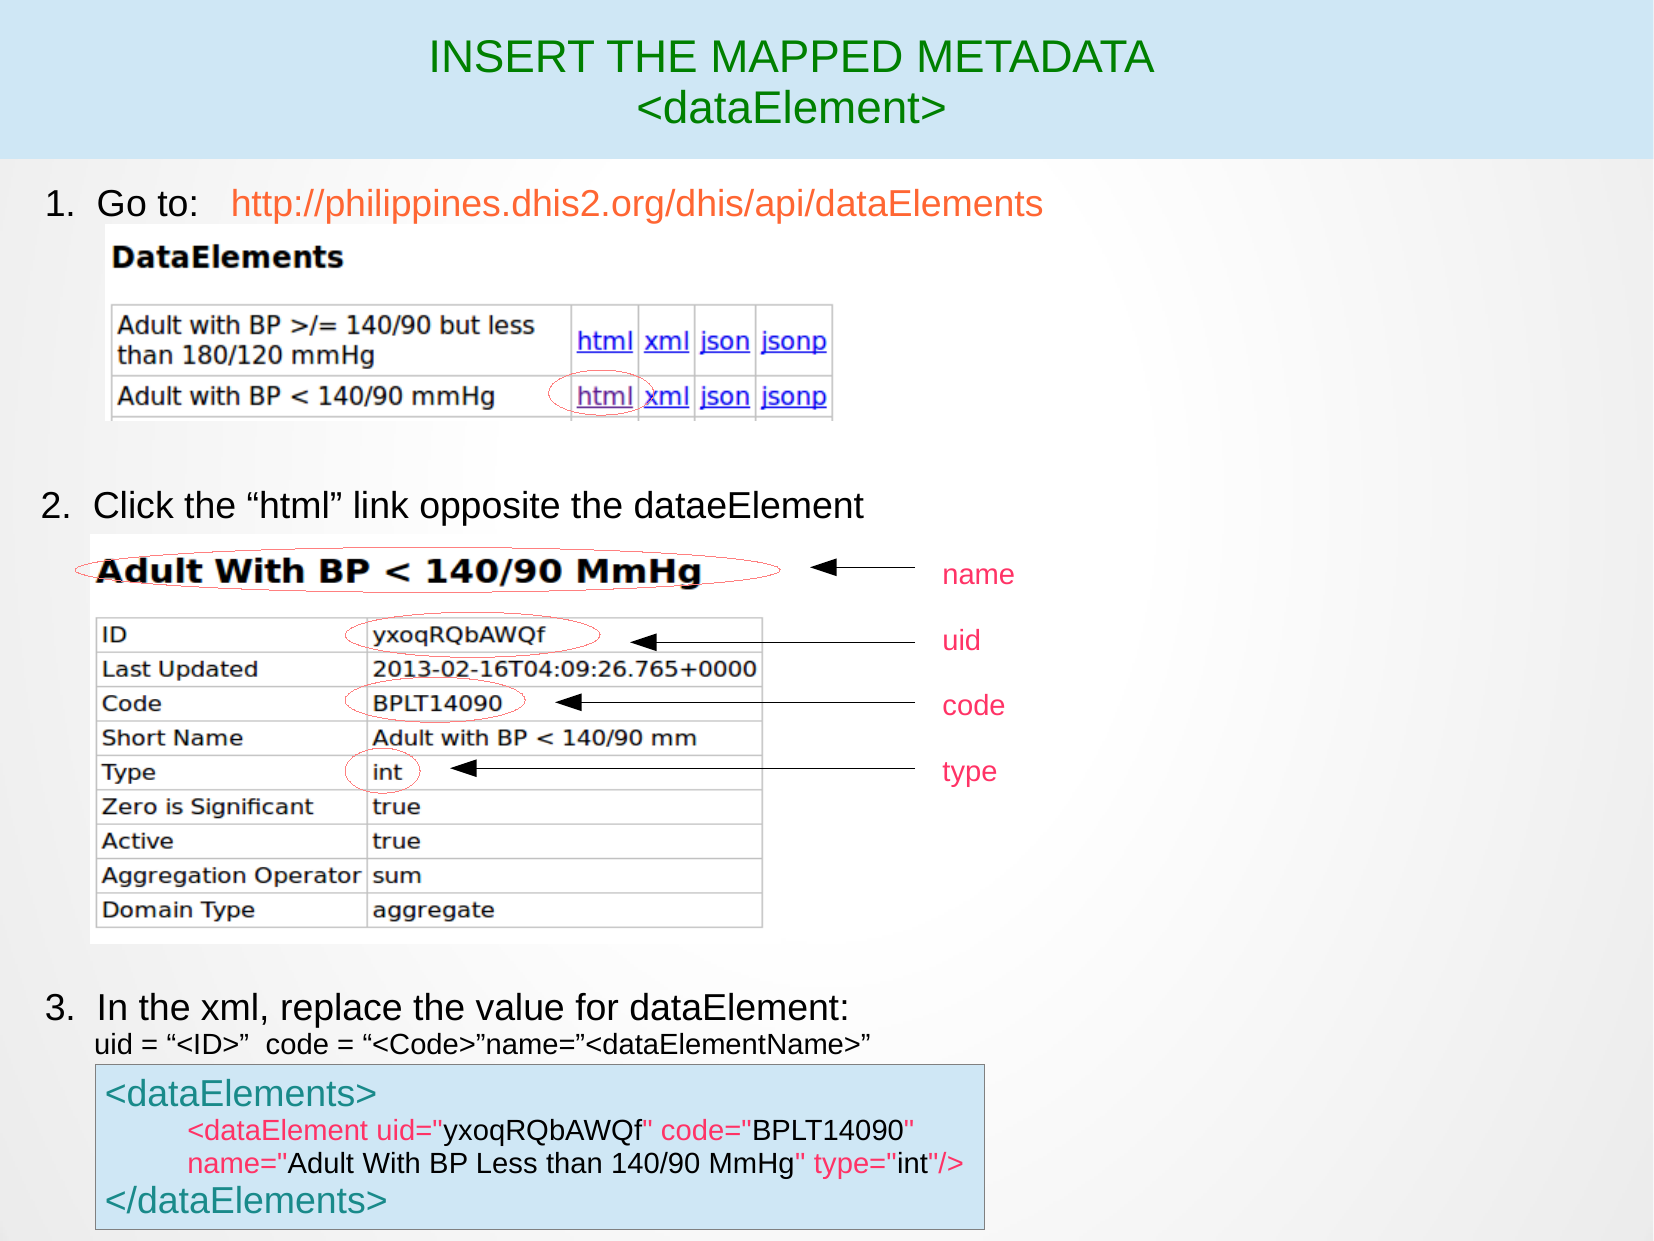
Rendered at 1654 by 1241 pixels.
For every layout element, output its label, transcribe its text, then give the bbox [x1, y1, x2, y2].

picture [0, 159, 1654, 1241]
text_box INSERT THE MAPPED METADATA <dataElement> [165, 23, 1418, 151]
text_box 1. Go to: http://philippines.dhis2.org/dhis/api/dataElements [30, 174, 1171, 274]
text_box <dataElements> <dataElement uid="yxoqRQbAWQf" code="BPLT14090" name="Adult With BP Less than 140/90 MmHg" type="int"/> </dataElements> [90, 1065, 1045, 1230]
text_box [0, 0, 1654, 159]
text_box 3. In the xml, replace the value for dataElement: uid = “<ID>” code = “<Code>”name=”<dataElementName>” [30, 978, 1654, 1069]
text_box 2. Click the “html” link opposite the dataeElement [25, 477, 1066, 535]
text_box name uid code type [927, 550, 1213, 795]
